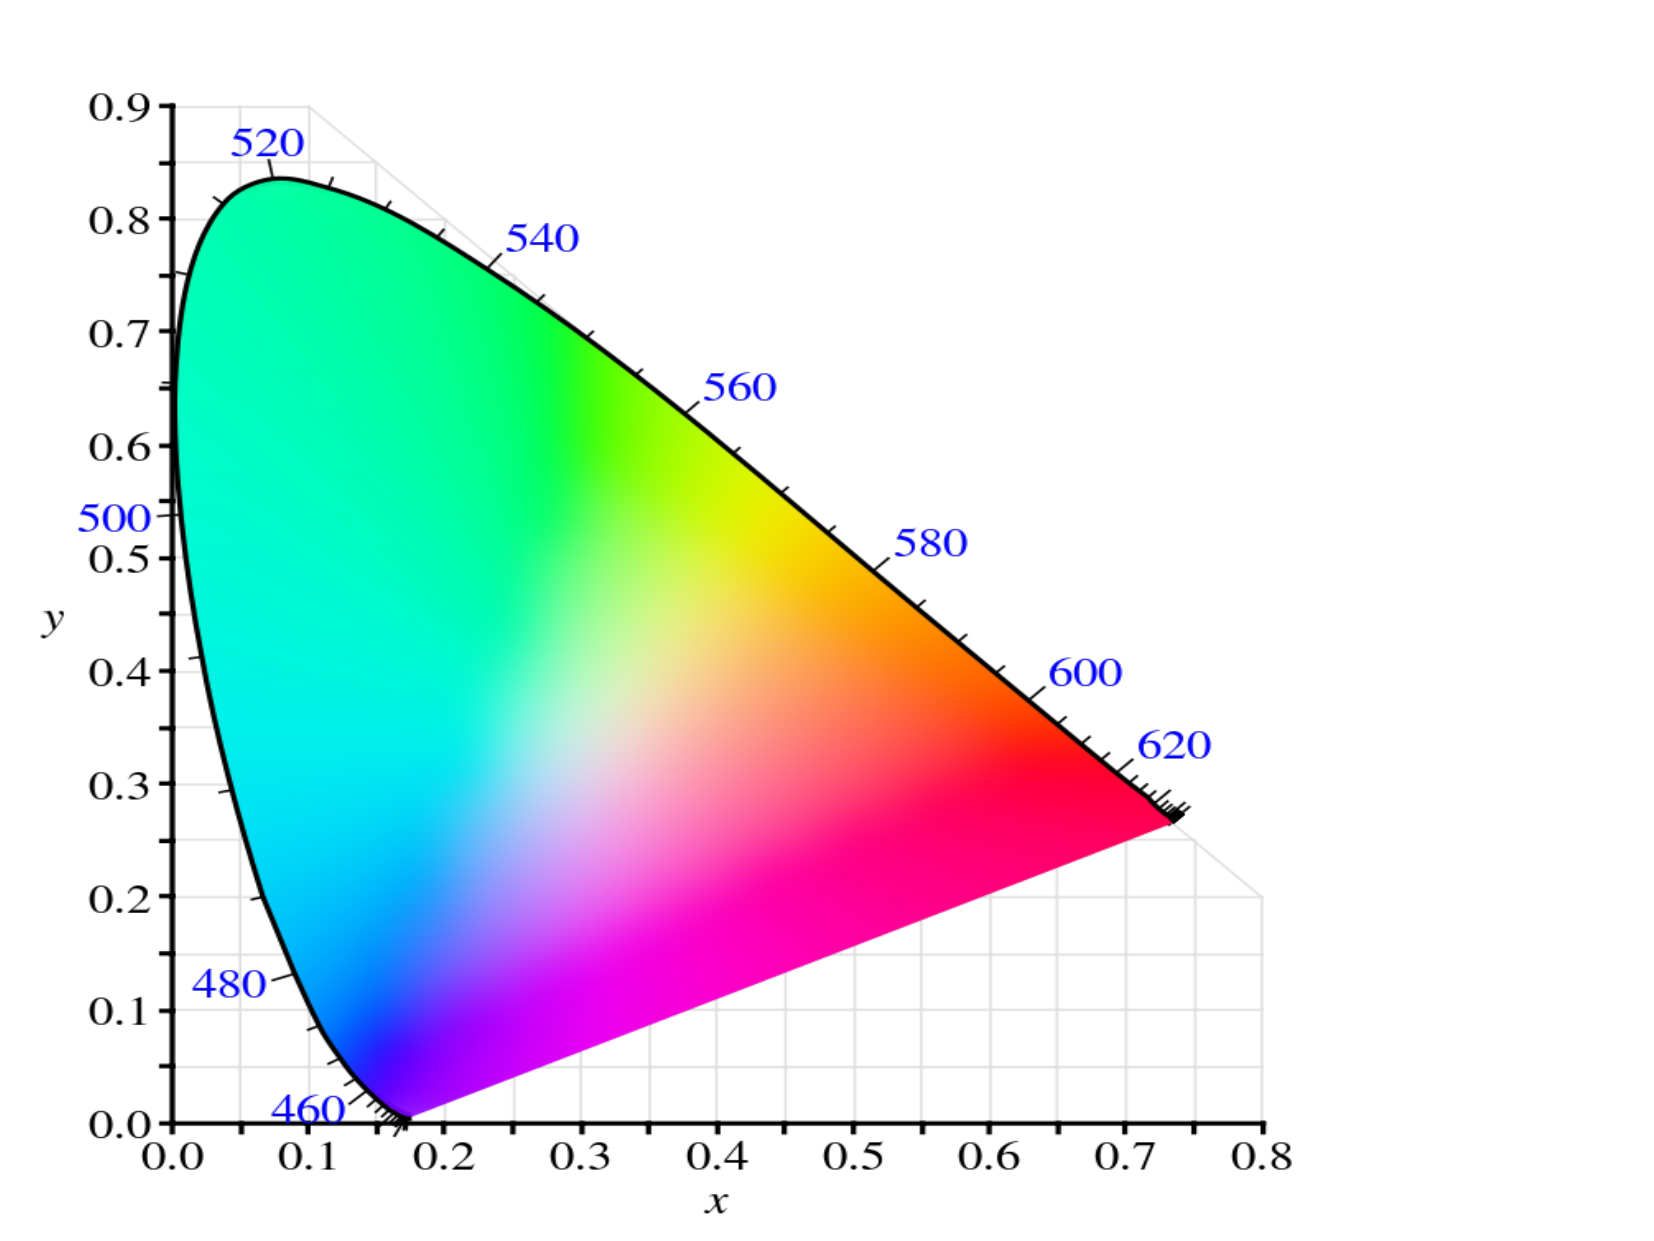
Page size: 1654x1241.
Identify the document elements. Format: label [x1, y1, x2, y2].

picture [13, 73, 1330, 1234]
